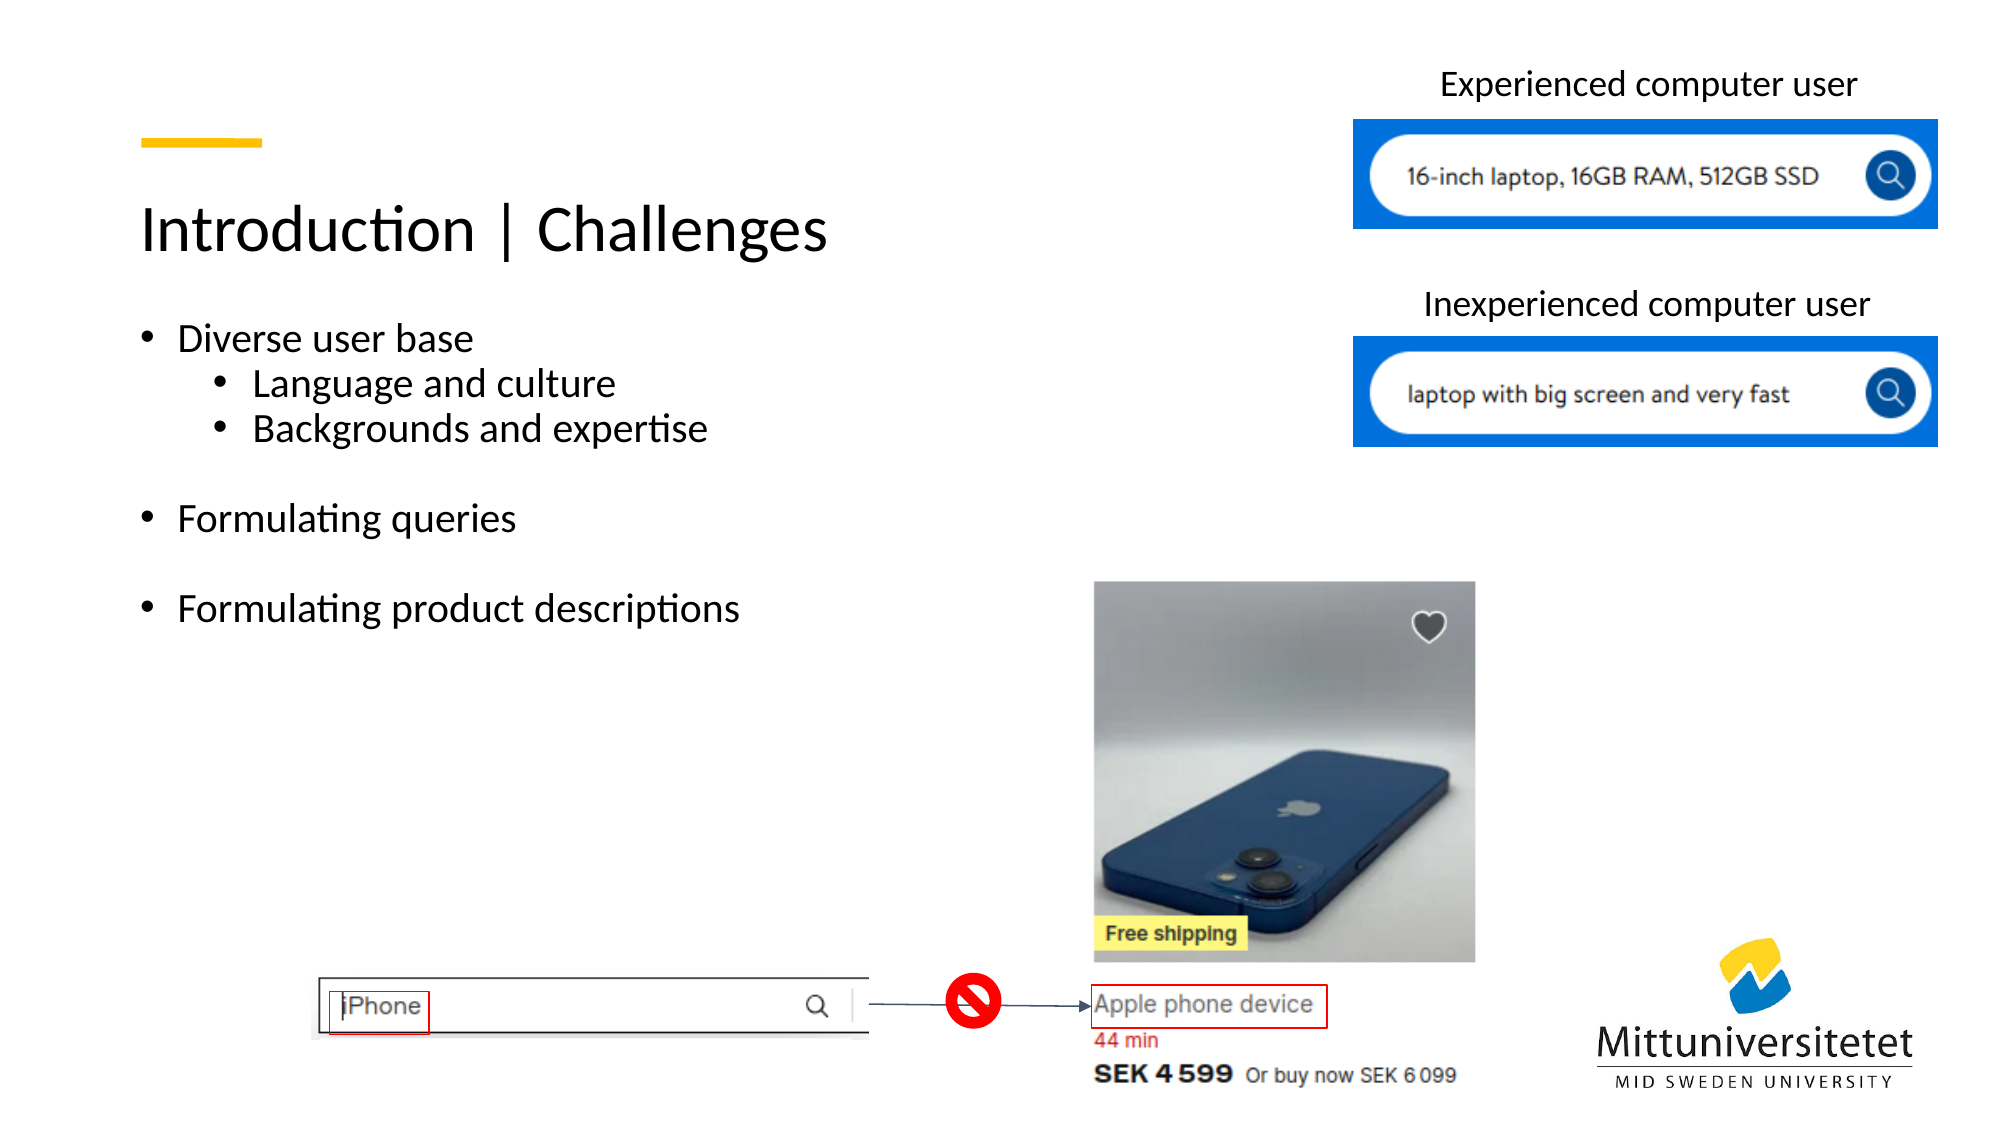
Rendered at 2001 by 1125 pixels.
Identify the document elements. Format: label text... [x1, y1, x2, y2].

text_box Inexperienced computer user [1408, 263, 1925, 339]
picture [1076, 570, 1489, 1113]
picture [311, 968, 869, 1040]
picture [1353, 336, 1938, 447]
picture [1353, 119, 1938, 229]
text_box Experienced computer user [1425, 43, 1983, 119]
picture [1092, 986, 1326, 1027]
picture [1597, 938, 1913, 1088]
title Introduction | Challenges [124, 186, 1056, 258]
list Diverse user base Language and culture Backgrounds and expertise Formulating queries Formulating product descriptions [124, 258, 1192, 850]
text_box [946, 973, 1001, 1028]
